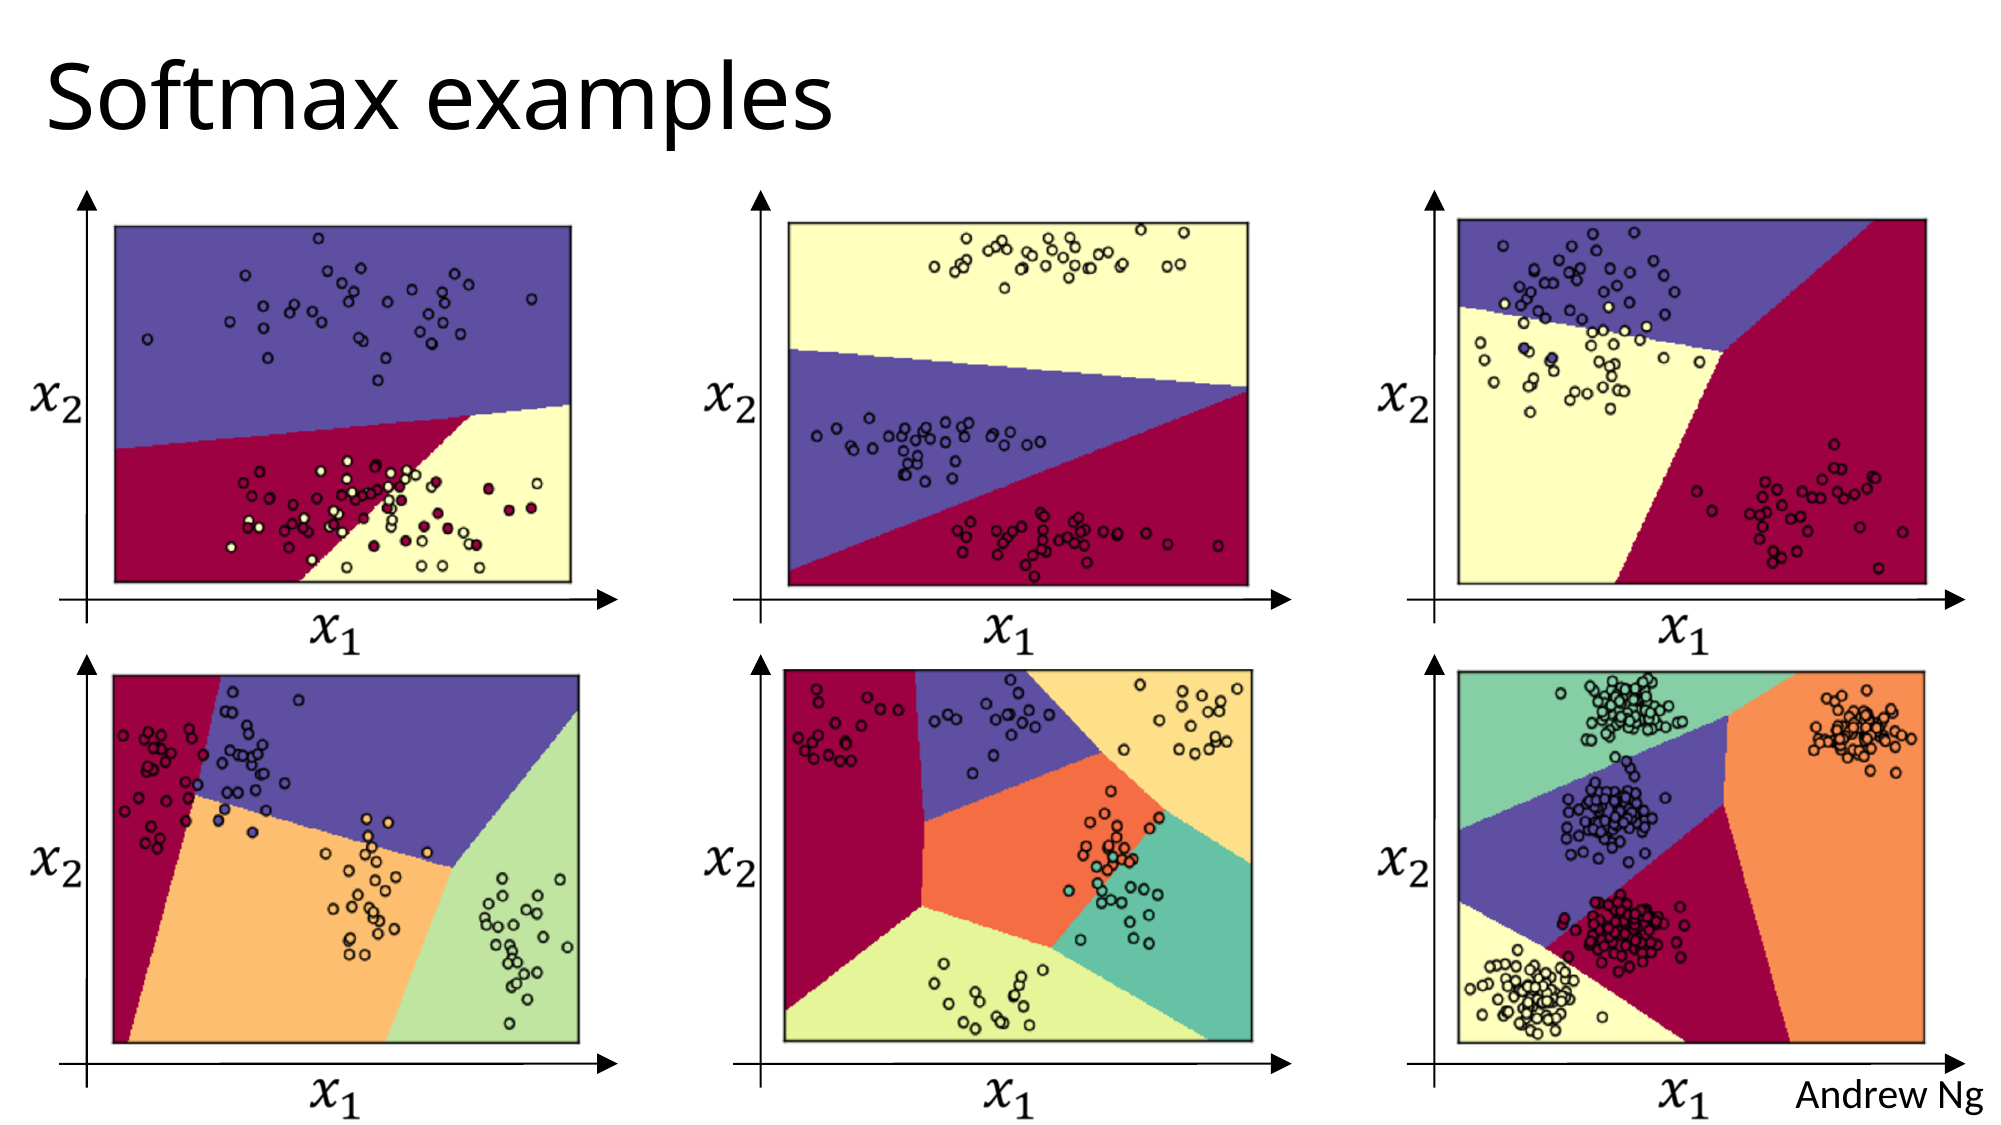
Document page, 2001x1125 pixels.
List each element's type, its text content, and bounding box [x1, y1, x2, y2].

text_box [962, 1044, 1062, 1125]
text_box [1636, 1044, 1736, 1125]
text_box [962, 580, 1062, 697]
text_box [682, 348, 784, 465]
picture [783, 215, 1255, 591]
picture [1456, 215, 1930, 591]
text_box [1636, 580, 1736, 697]
picture [109, 669, 581, 1045]
text_box [8, 348, 110, 465]
text_box [288, 1044, 388, 1125]
title Softmax examples [30, 29, 2000, 248]
picture [106, 215, 581, 591]
picture [782, 669, 1256, 1045]
text_box [8, 812, 110, 929]
text_box [682, 812, 784, 929]
text_box [1356, 348, 1457, 465]
text_box [288, 580, 388, 697]
picture [1456, 669, 1930, 1045]
text_box [1356, 812, 1457, 929]
